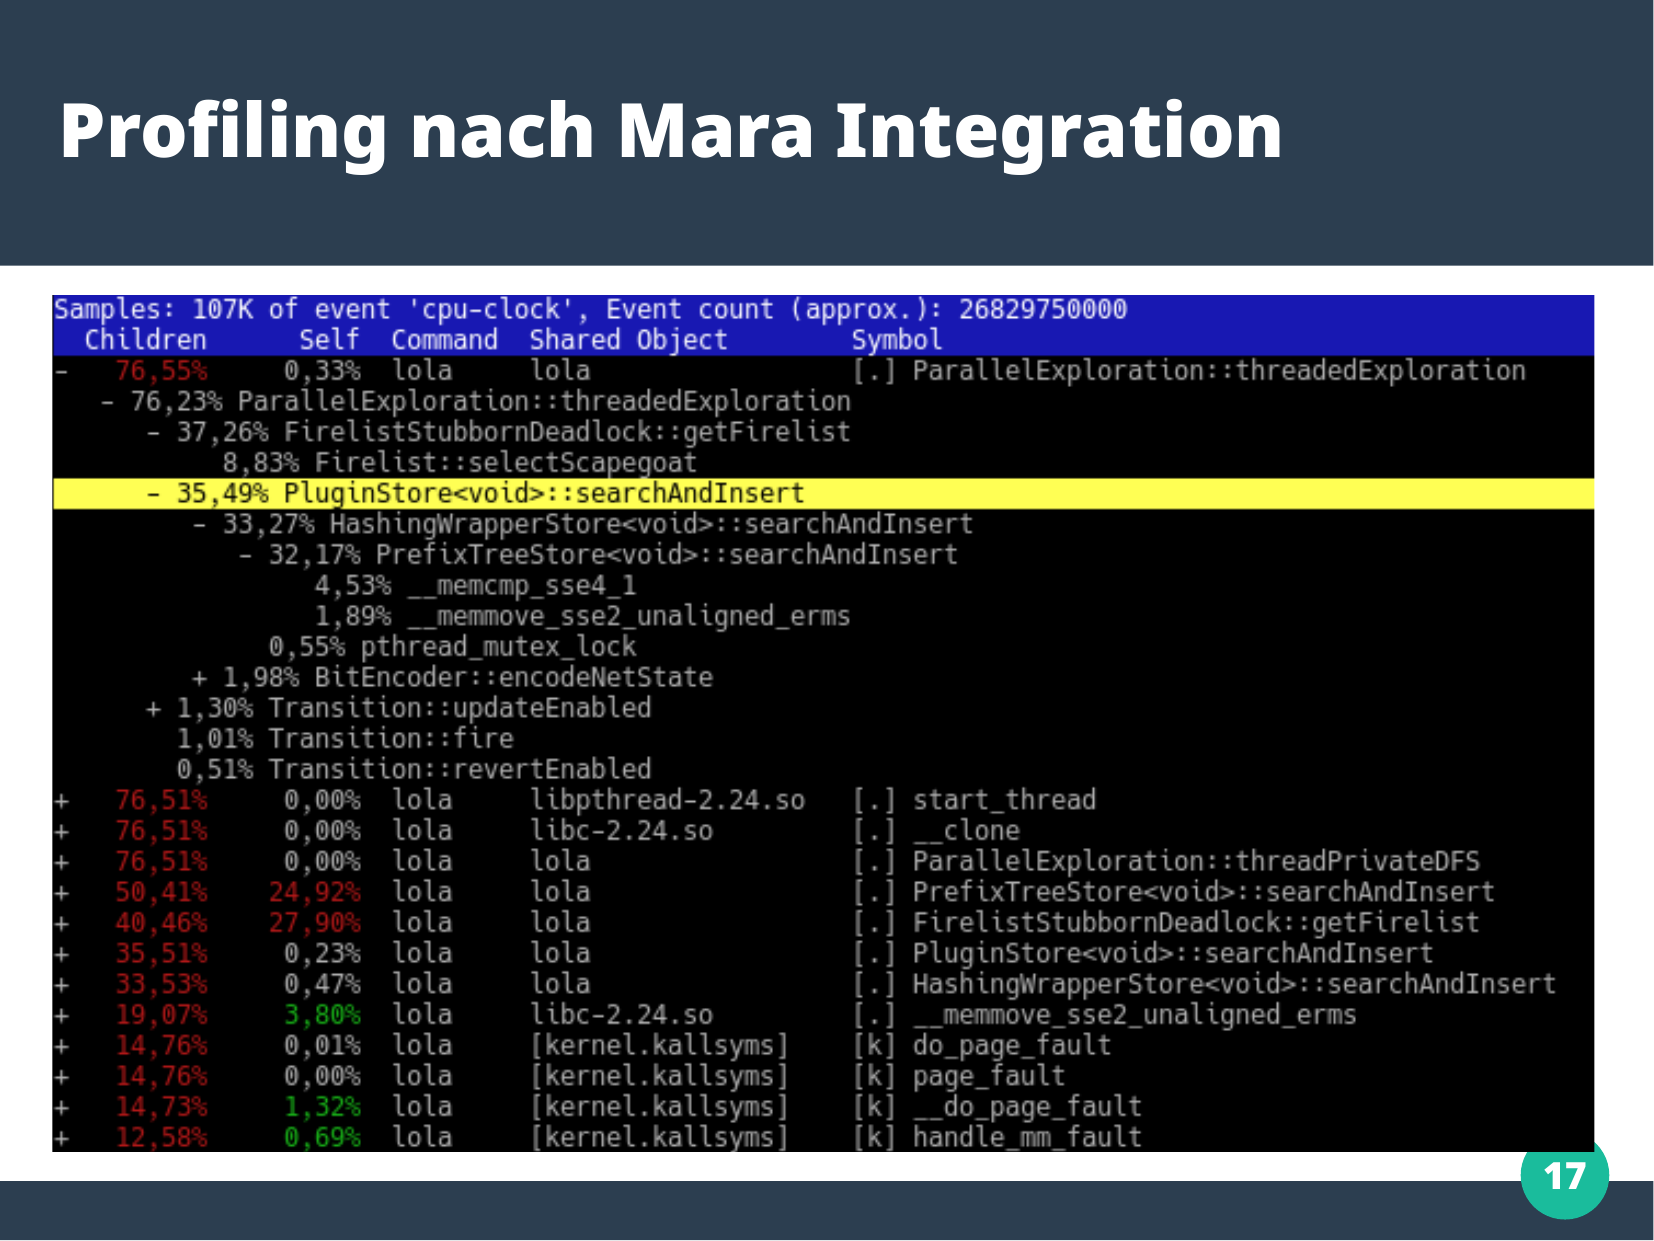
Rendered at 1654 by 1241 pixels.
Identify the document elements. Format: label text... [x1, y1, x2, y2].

title Profiling nach Mara Integration [59, 49, 1595, 207]
picture [52, 295, 1595, 1152]
